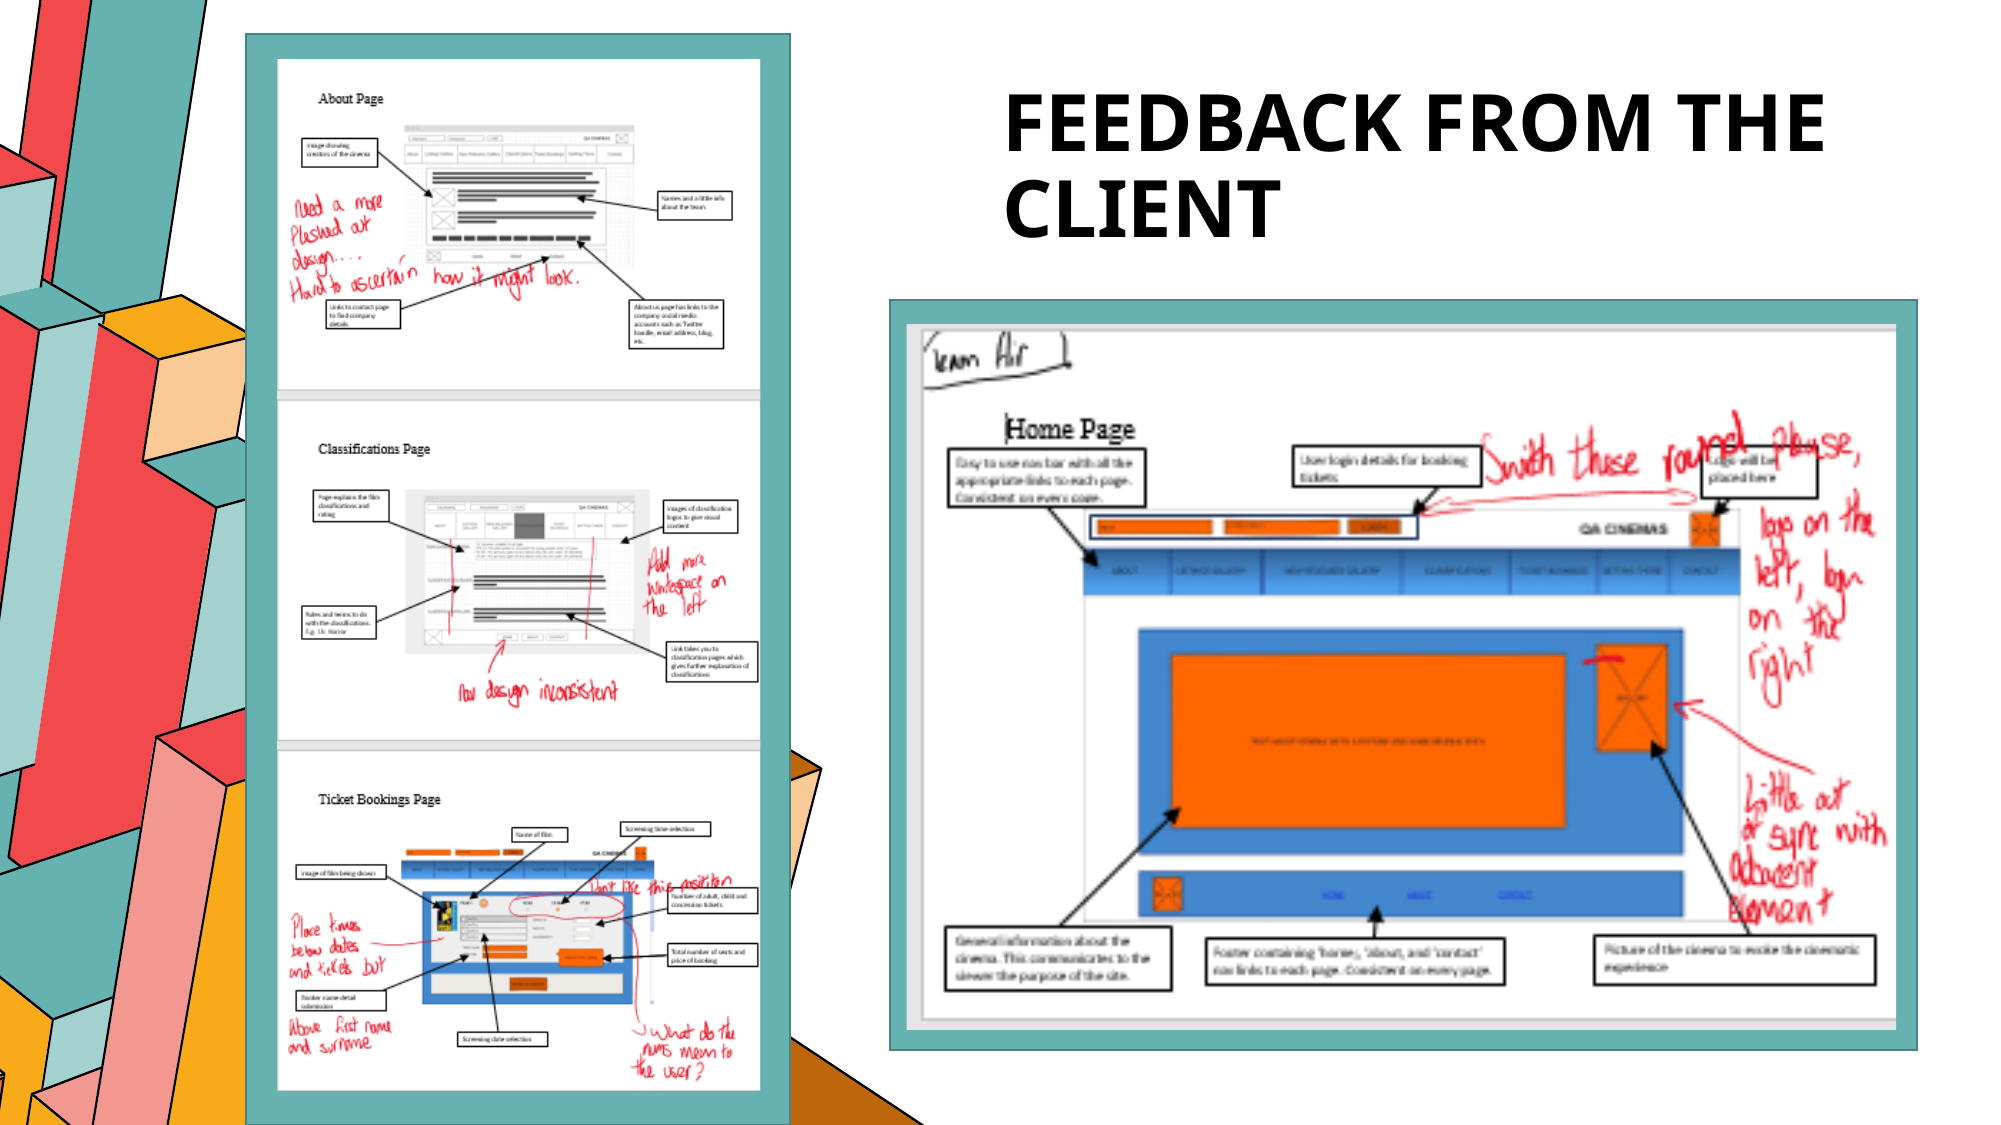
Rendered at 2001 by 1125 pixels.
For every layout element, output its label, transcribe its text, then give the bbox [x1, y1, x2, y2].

picture [906, 324, 1897, 1030]
text_box [890, 300, 1917, 1050]
text_box [246, 34, 790, 1125]
picture [277, 59, 761, 1091]
title Feedback from the client [987, 59, 1918, 278]
